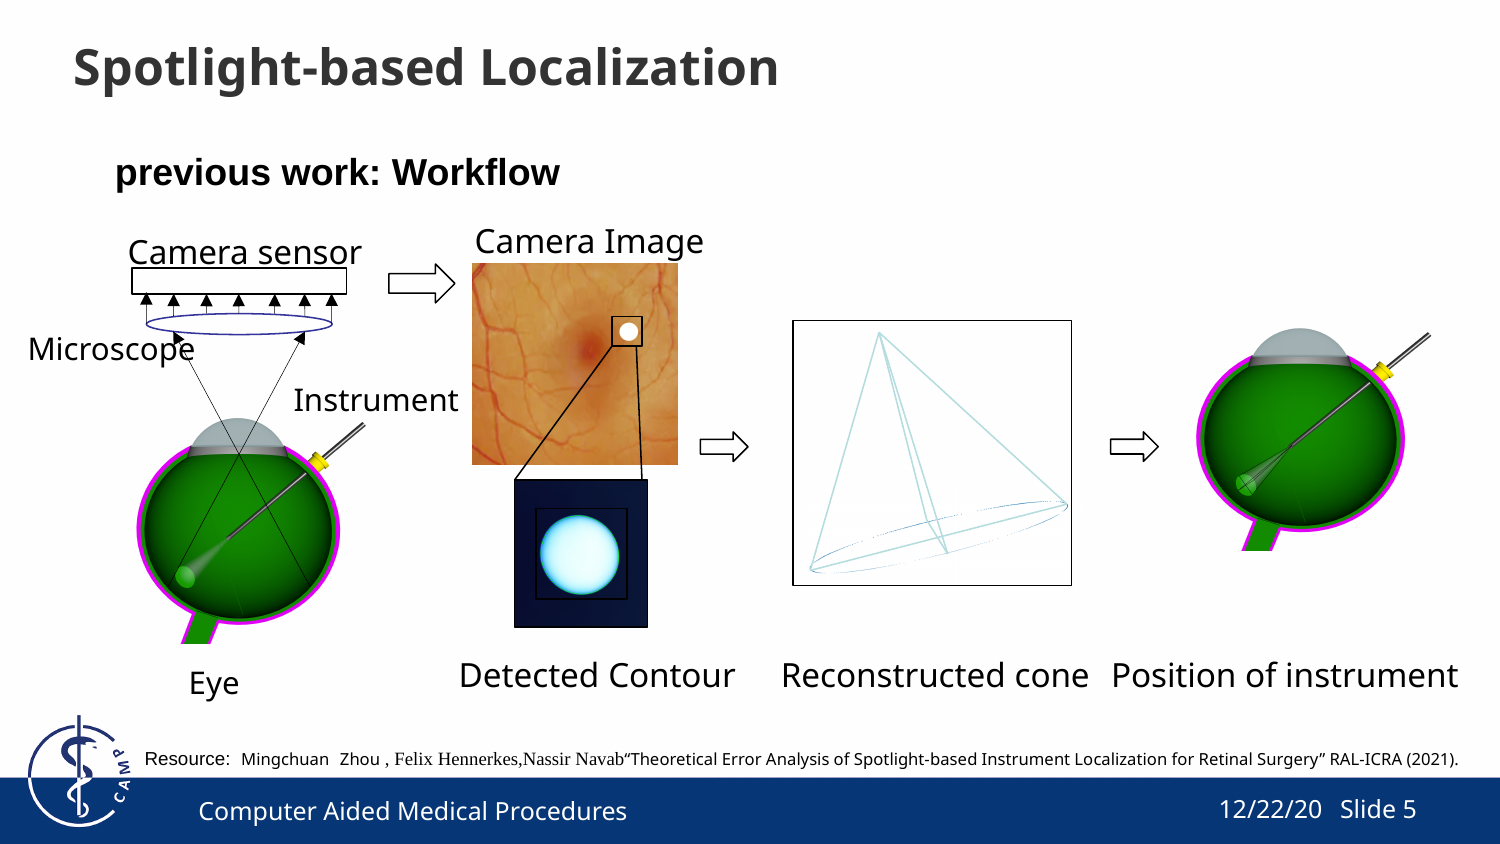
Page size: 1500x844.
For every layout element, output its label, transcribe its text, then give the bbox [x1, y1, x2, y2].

text_box Microscope [12, 321, 200, 367]
text_box Camera Image [459, 212, 701, 260]
footer Computer Aided Medical Procedures [183, 778, 800, 844]
text_box previous work: Workflow [100, 140, 585, 198]
text_box Detected Contour [443, 646, 733, 694]
text_box Resource: Mingchuan Zhou , Felix Hennerkes,Nassir Navab“Theoretical Error Analysis of Spotlight-based Instrument Localization for Retinal Surgery” RAL-ICRA (2021). [129, 720, 1500, 768]
text_box Instrument [278, 372, 462, 418]
text_box Camera sensor [113, 223, 361, 272]
slide_number 12/22/20 [800, 778, 1325, 844]
picture [0, 0, 1500, 844]
text_box Reconstructed cone [766, 646, 1086, 694]
text_box Eye [173, 656, 251, 702]
text_box Position of instrument [1096, 646, 1453, 694]
title Spotlight-based Localization [58, 28, 1438, 104]
slide_number Slide <编号> [1325, 778, 1500, 844]
